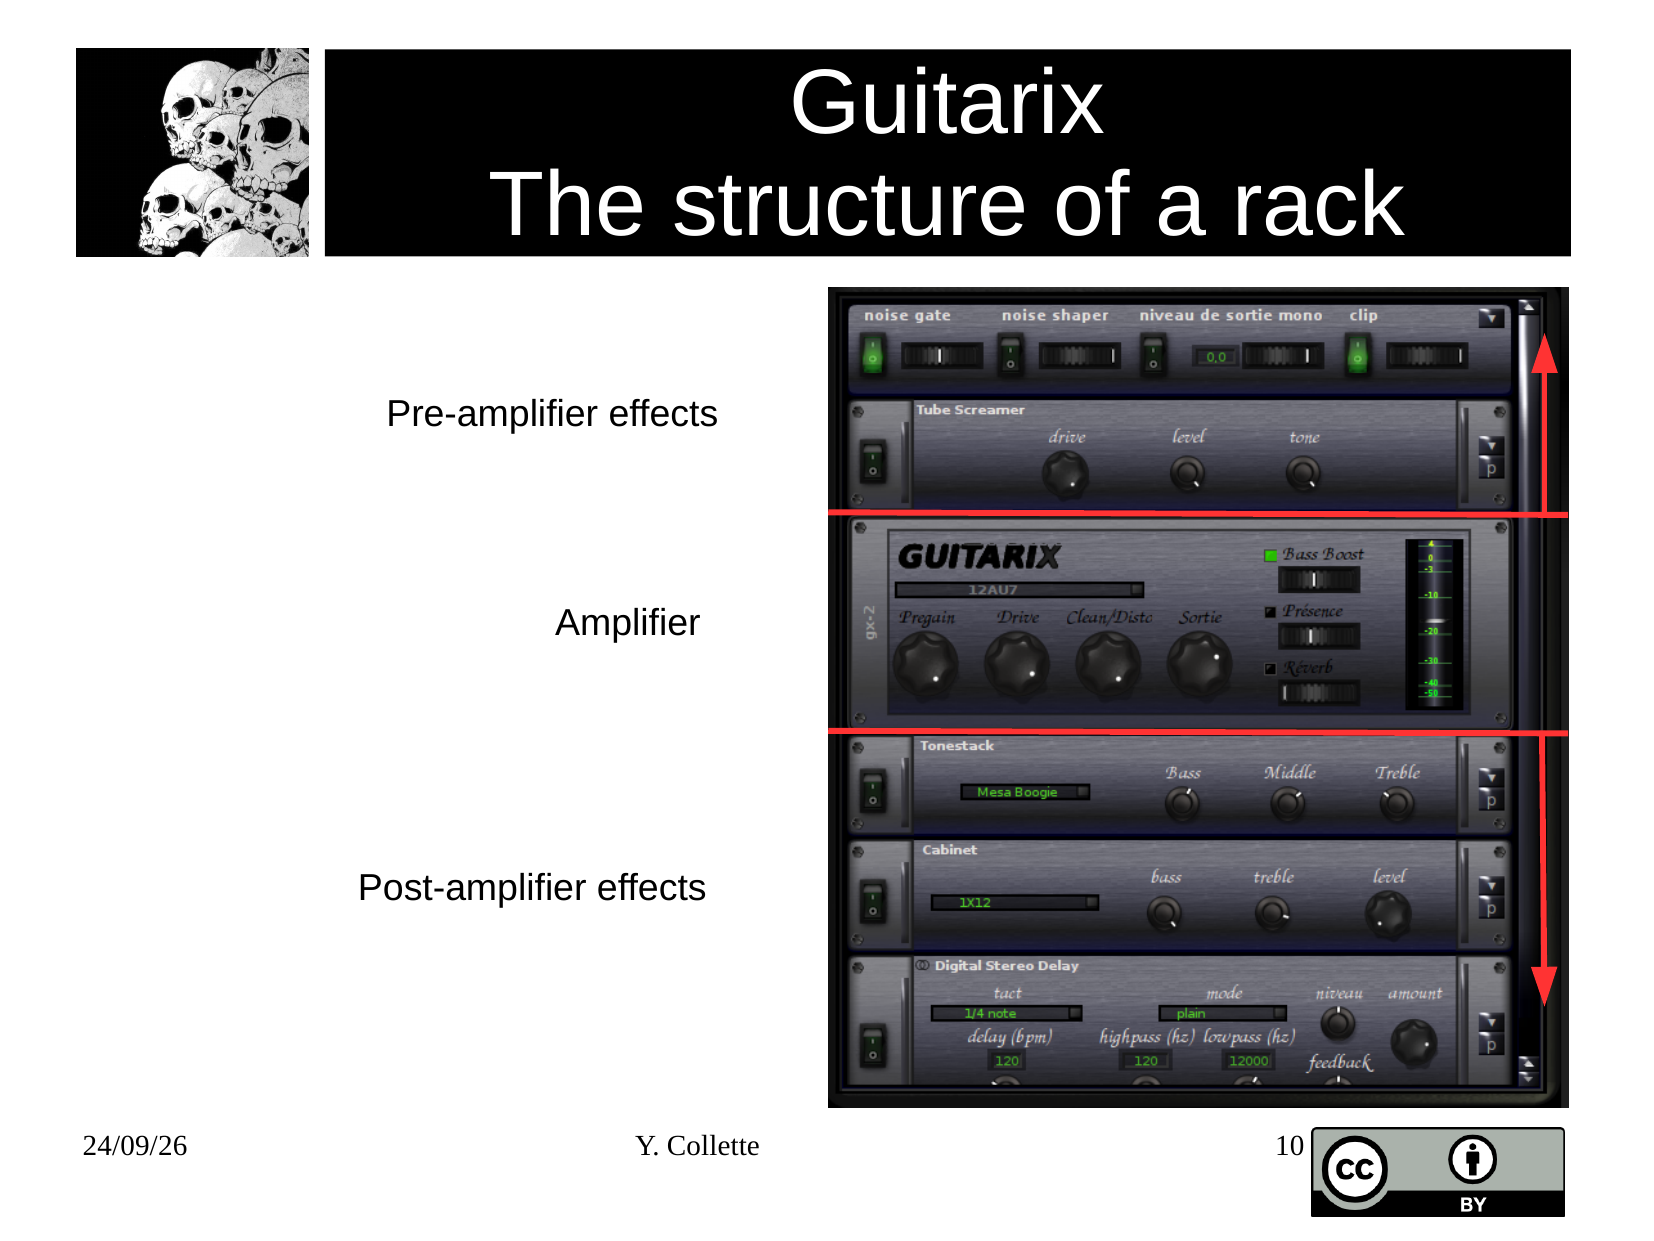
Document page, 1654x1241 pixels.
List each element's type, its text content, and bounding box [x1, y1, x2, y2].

text_box Pre-amplifier effects [371, 384, 800, 442]
title Guitarix The structure of a rack [324, 49, 1571, 257]
picture [828, 516, 1569, 730]
picture [1311, 1127, 1565, 1217]
text_box Amplifier [540, 593, 795, 651]
picture [76, 48, 309, 257]
picture [828, 734, 1569, 1108]
picture [828, 287, 1569, 511]
text_box Post-amplifier effects [343, 859, 797, 923]
